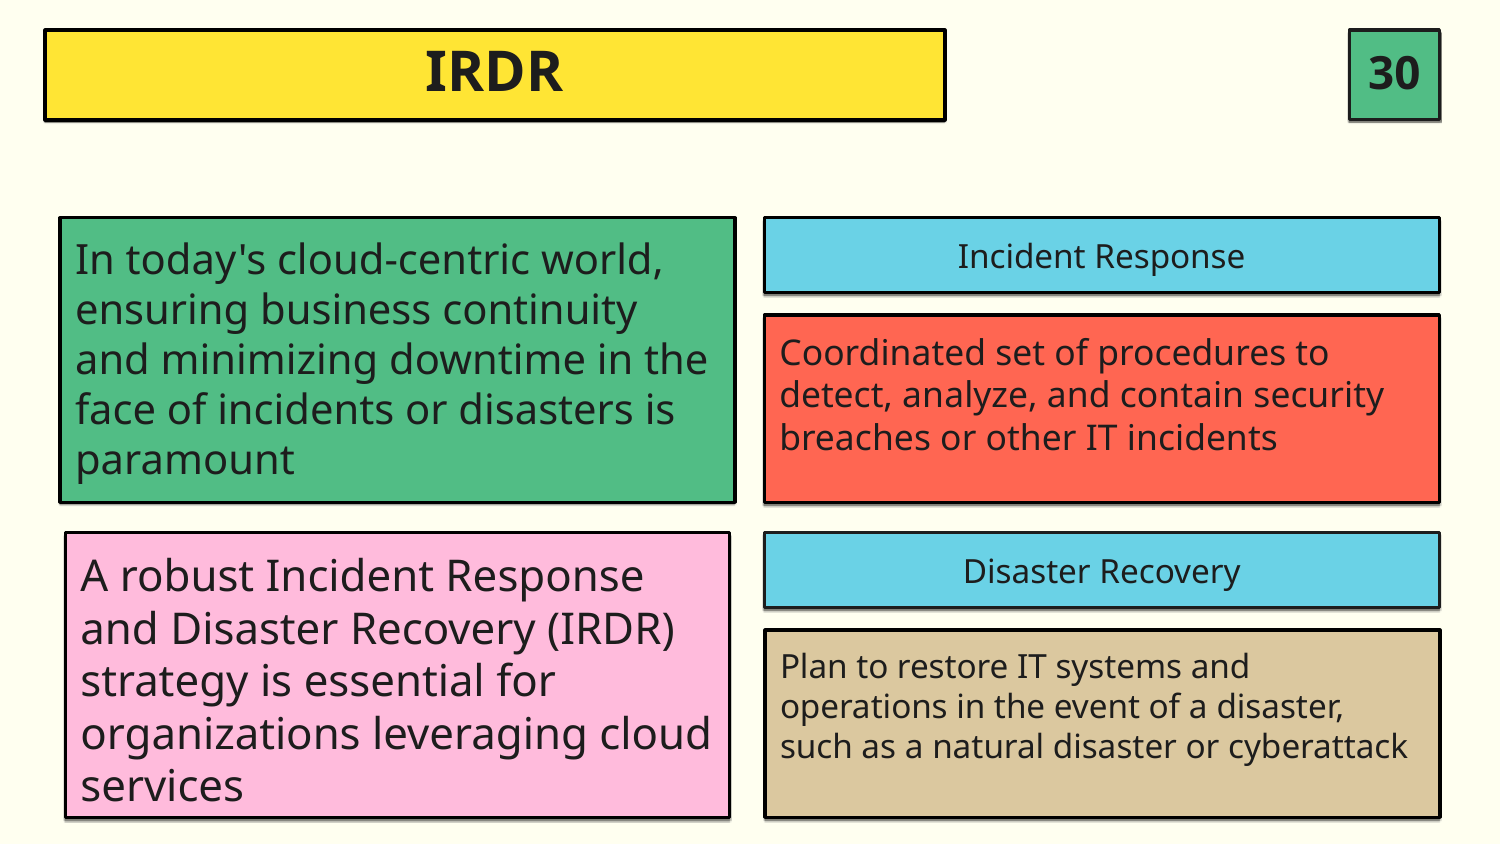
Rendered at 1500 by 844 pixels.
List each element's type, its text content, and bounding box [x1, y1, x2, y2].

list A robust Incident Response and Disaster Recovery (IRDR) strategy is essential for organizations leveraging cloud services [65, 532, 730, 818]
subtitle Disaster Recovery [764, 532, 1440, 608]
title IRDR [45, 30, 945, 120]
list Coordinated set of procedures to detect, analyze, and contain security breaches or other IT incidents [764, 315, 1440, 503]
list In today's cloud-centric world, ensuring business continuity and minimizing downtime in the face of incidents or disasters is paramount [60, 217, 735, 503]
subtitle Incident Response [764, 217, 1440, 293]
list Plan to restore IT systems and operations in the event of a disaster, such as a natural disaster or cyberattack [765, 630, 1440, 818]
